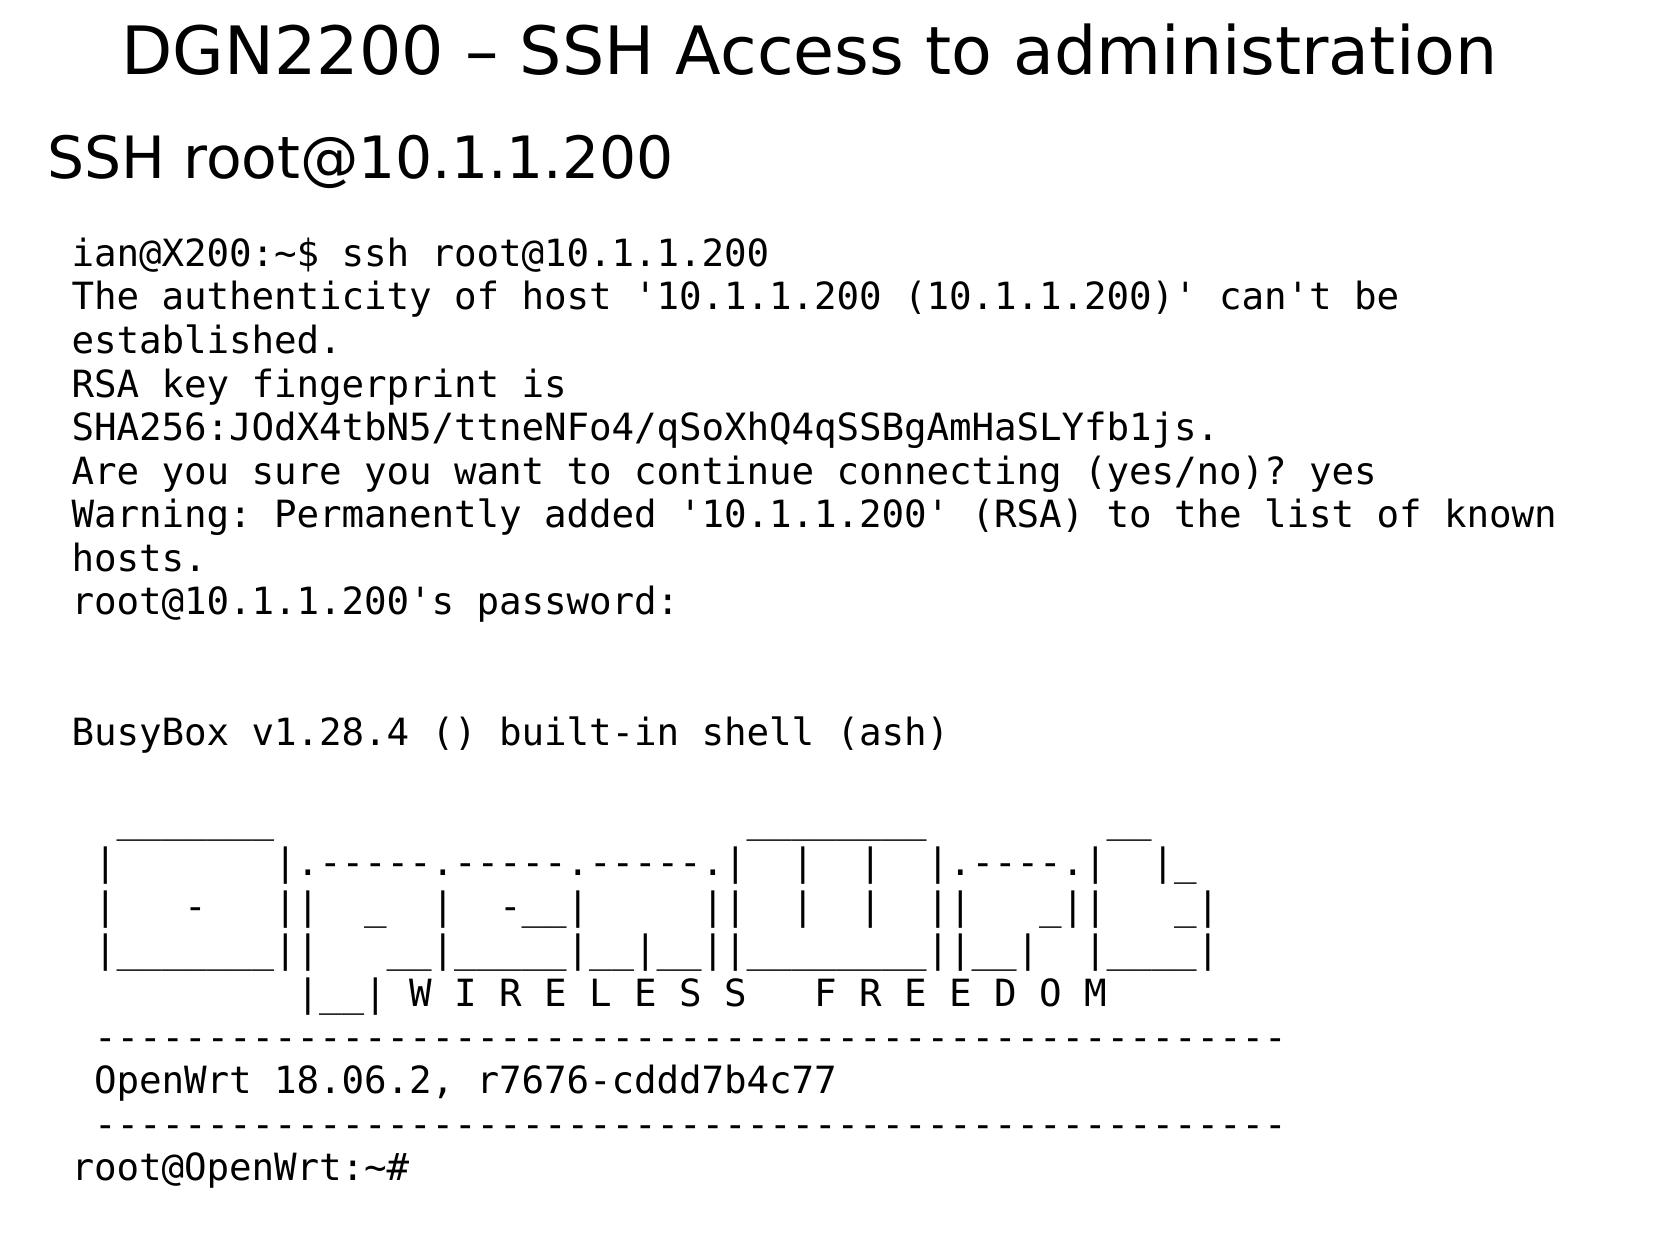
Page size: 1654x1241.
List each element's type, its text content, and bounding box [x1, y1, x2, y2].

title DGN2200 – SSH Access to administration [0, 0, 1642, 104]
text_box SSH root@10.1.1.200 [47, 118, 1630, 198]
text_box ian@X200:~$ ssh root@10.1.1.200 The authenticity of host '10.1.1.200 (10.1.1.200)' can't be established. RSA key fingerprint is SHA256:JOdX4tbN5/ttneNFo4/qSoXhQ4qSSBgAmHaSLYfb1js. Are you sure you want to continue connecting (yes/no)? yes Warning: Permanently added '10.1.1.200' (RSA) to the list of known hosts. root@10.1.1.200's password: BusyBox v1.28.4 () built-in shell (ash) _______ ________ __ | |.-----.-----.-----.| | | |.----.| |_ | - || _ | -__| || | | || _|| _| |_______|| __|_____|__|__||________||__| |____| |__| W I R E L E S S F R E E D O M ----------------------------------------------------- OpenWrt 18.06.2, r7676-cddd7b4c77 ----------------------------------------------------- root@OpenWrt:~# [56, 224, 1607, 1197]
